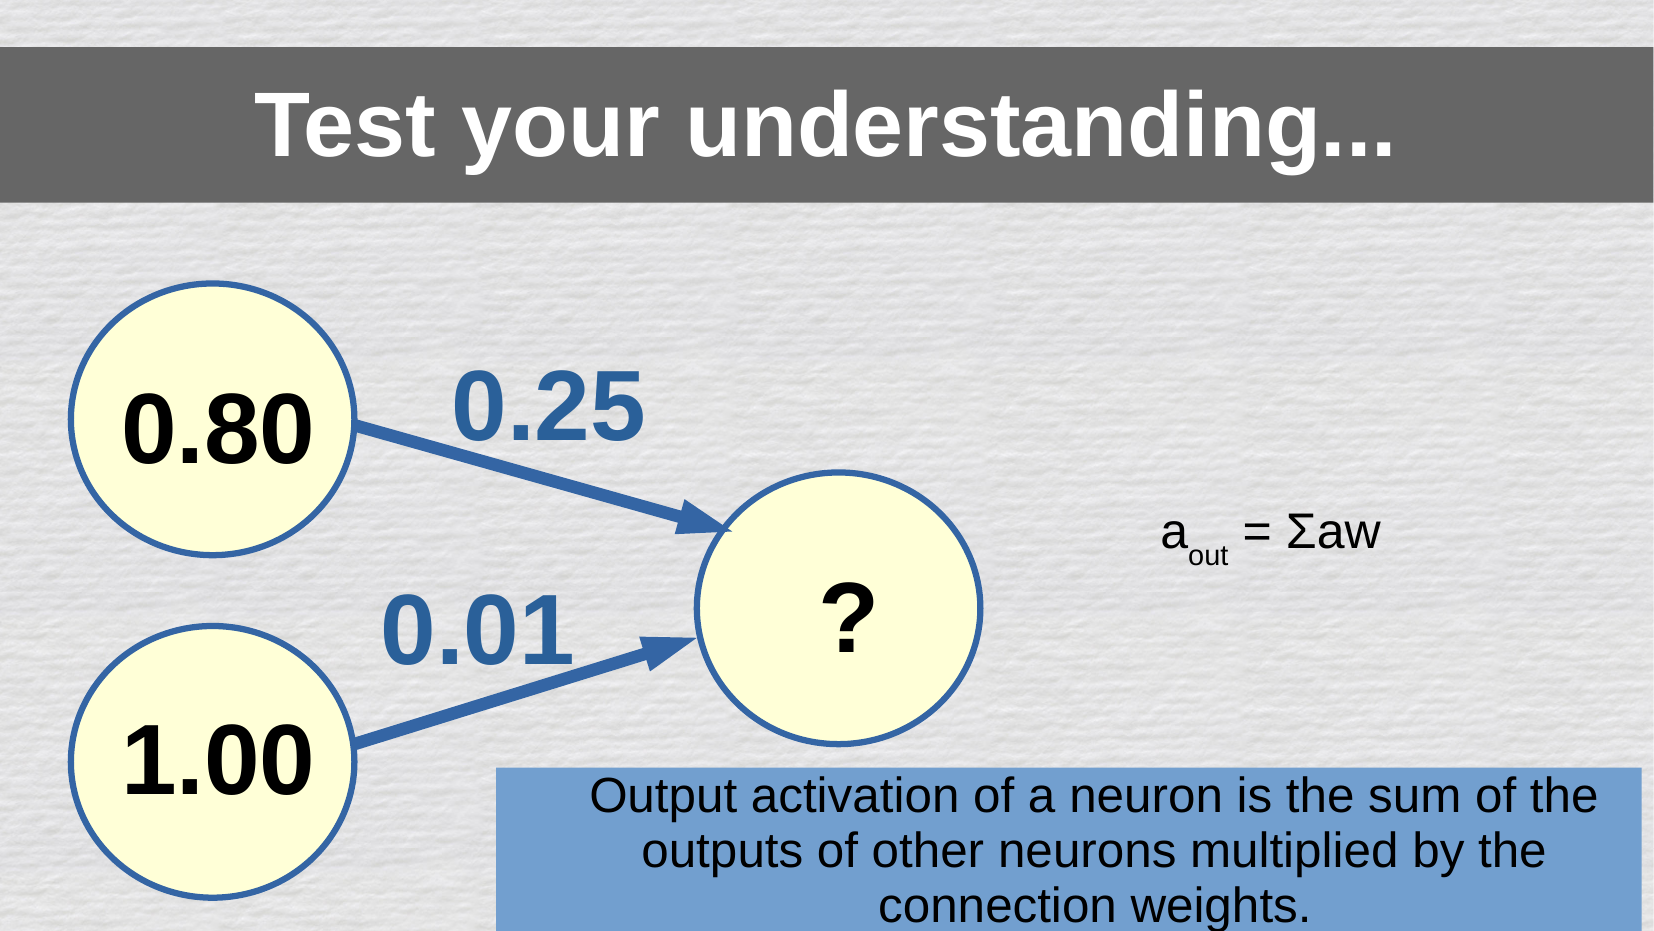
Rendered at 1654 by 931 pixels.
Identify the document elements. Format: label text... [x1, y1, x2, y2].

picture [0, 0, 1654, 47]
text_box [70, 625, 337, 898]
text_box [70, 283, 343, 556]
text_box [696, 472, 981, 683]
text_box aout = Σaw [1145, 496, 1430, 603]
title Test your understanding... [0, 47, 1654, 203]
text_box 0.25 [437, 342, 697, 485]
text_box 1.00 [106, 696, 355, 827]
text_box [722, 686, 955, 745]
picture [0, 203, 1654, 931]
text_box 0.80 [106, 366, 355, 497]
text_box 0.01 [366, 566, 638, 733]
list Output activation of a neuron is the sum of the outputs of other neurons multiplied by the connection weights. [496, 767, 1642, 931]
text_box ? [720, 555, 969, 686]
